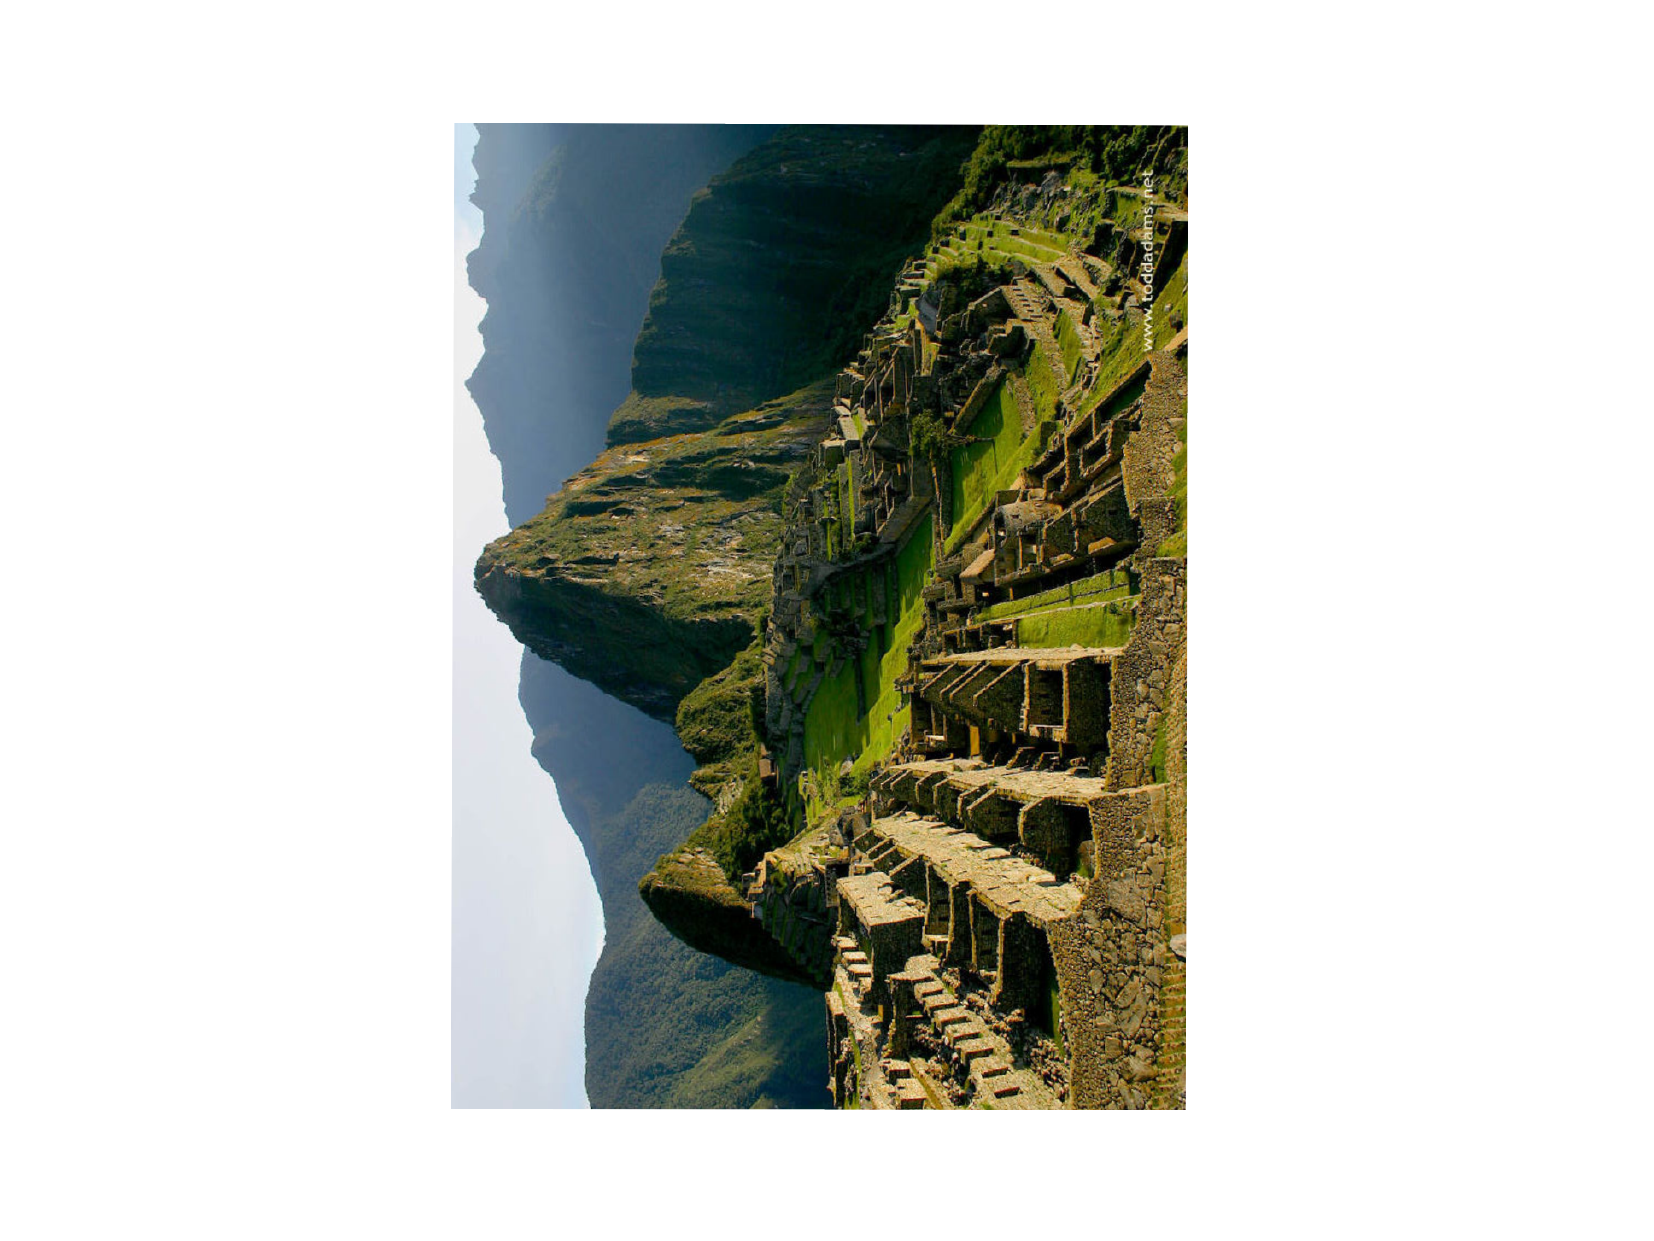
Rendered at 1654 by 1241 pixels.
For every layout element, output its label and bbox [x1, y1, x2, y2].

picture [450, 122, 1188, 1111]
